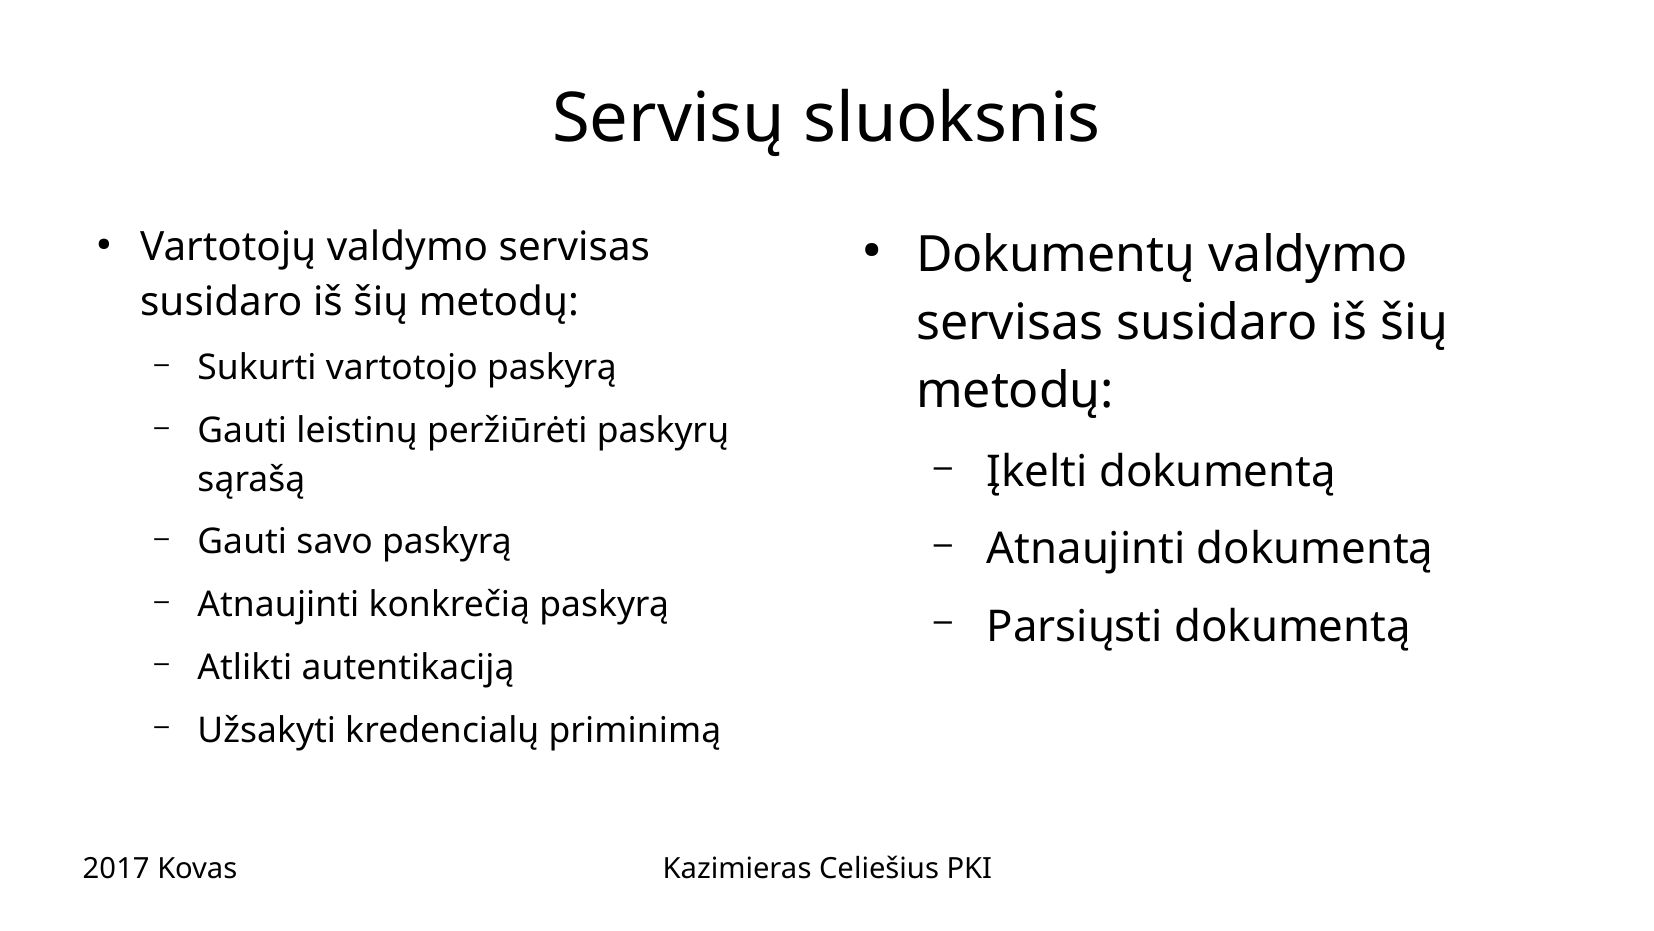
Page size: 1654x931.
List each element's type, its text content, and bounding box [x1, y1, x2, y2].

list Vartotojų valdymo servisas susidaro iš šių metodų: Sukurti vartotojo paskyrą Gauti leistinų peržiūrėti paskyrų sąrašą Gauti savo paskyrą Atnaujinti konkrečią paskyrą Atlikti autentikaciją Užsakyti kredencialų priminimą [82, 217, 809, 757]
title Servisų sluoksnis [82, 37, 1571, 193]
list Dokumentų valdymo servisas susidaro iš šių metodų: Įkelti dokumentą Atnaujinti dokumentą Parsiųsti dokumentą [845, 217, 1572, 757]
